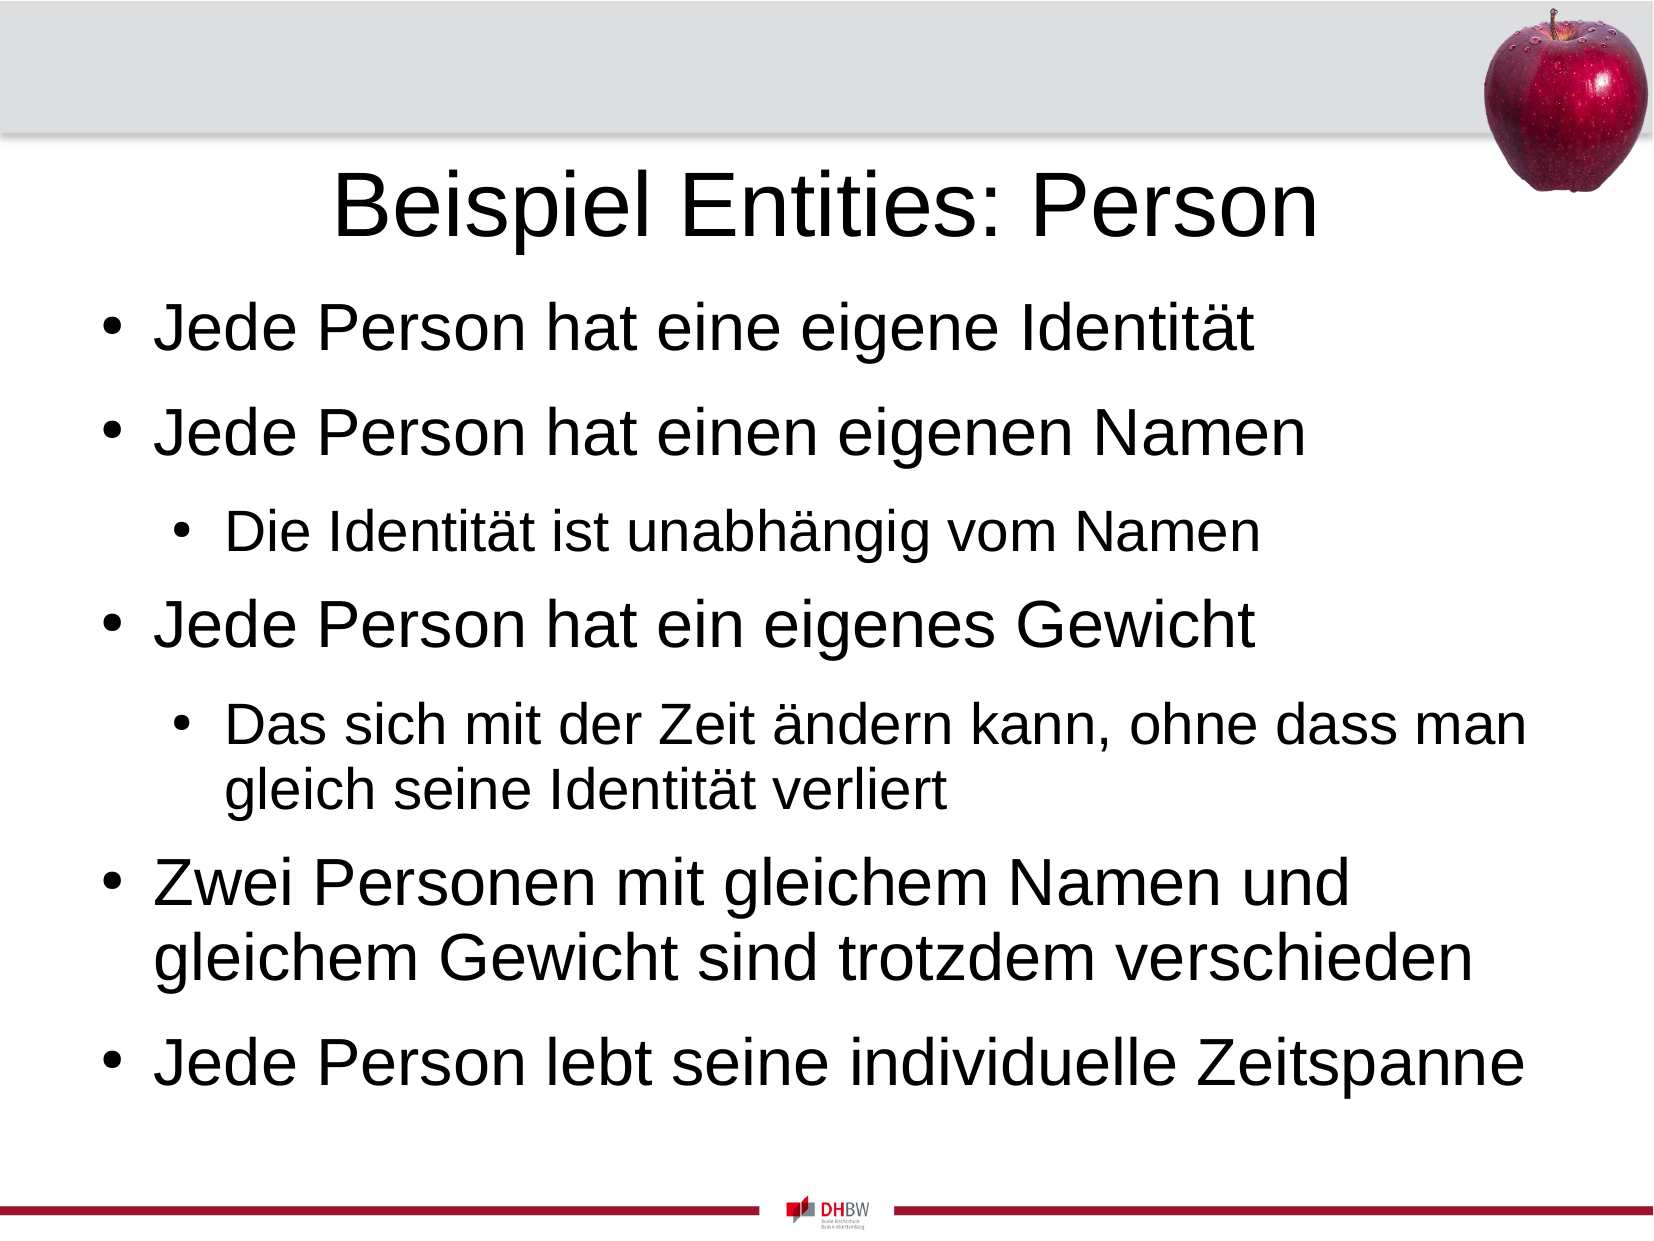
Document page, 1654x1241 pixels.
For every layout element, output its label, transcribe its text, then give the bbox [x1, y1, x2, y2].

list Jede Person hat eine eigene Identität Jede Person hat einen eigenen Namen Die Identität ist unabhängig vom Namen Jede Person hat ein eigenes Gewicht Das sich mit der Zeit ändern kann, ohne dass man gleich seine Identität verliert Zwei Personen mit gleichem Namen und gleichem Gewicht sind trotzdem verschieden Jede Person lebt seine individuelle Zeitspanne [82, 290, 1571, 1100]
picture [0, 0, 1654, 1237]
title Beispiel Entities: Person [82, 147, 1571, 257]
